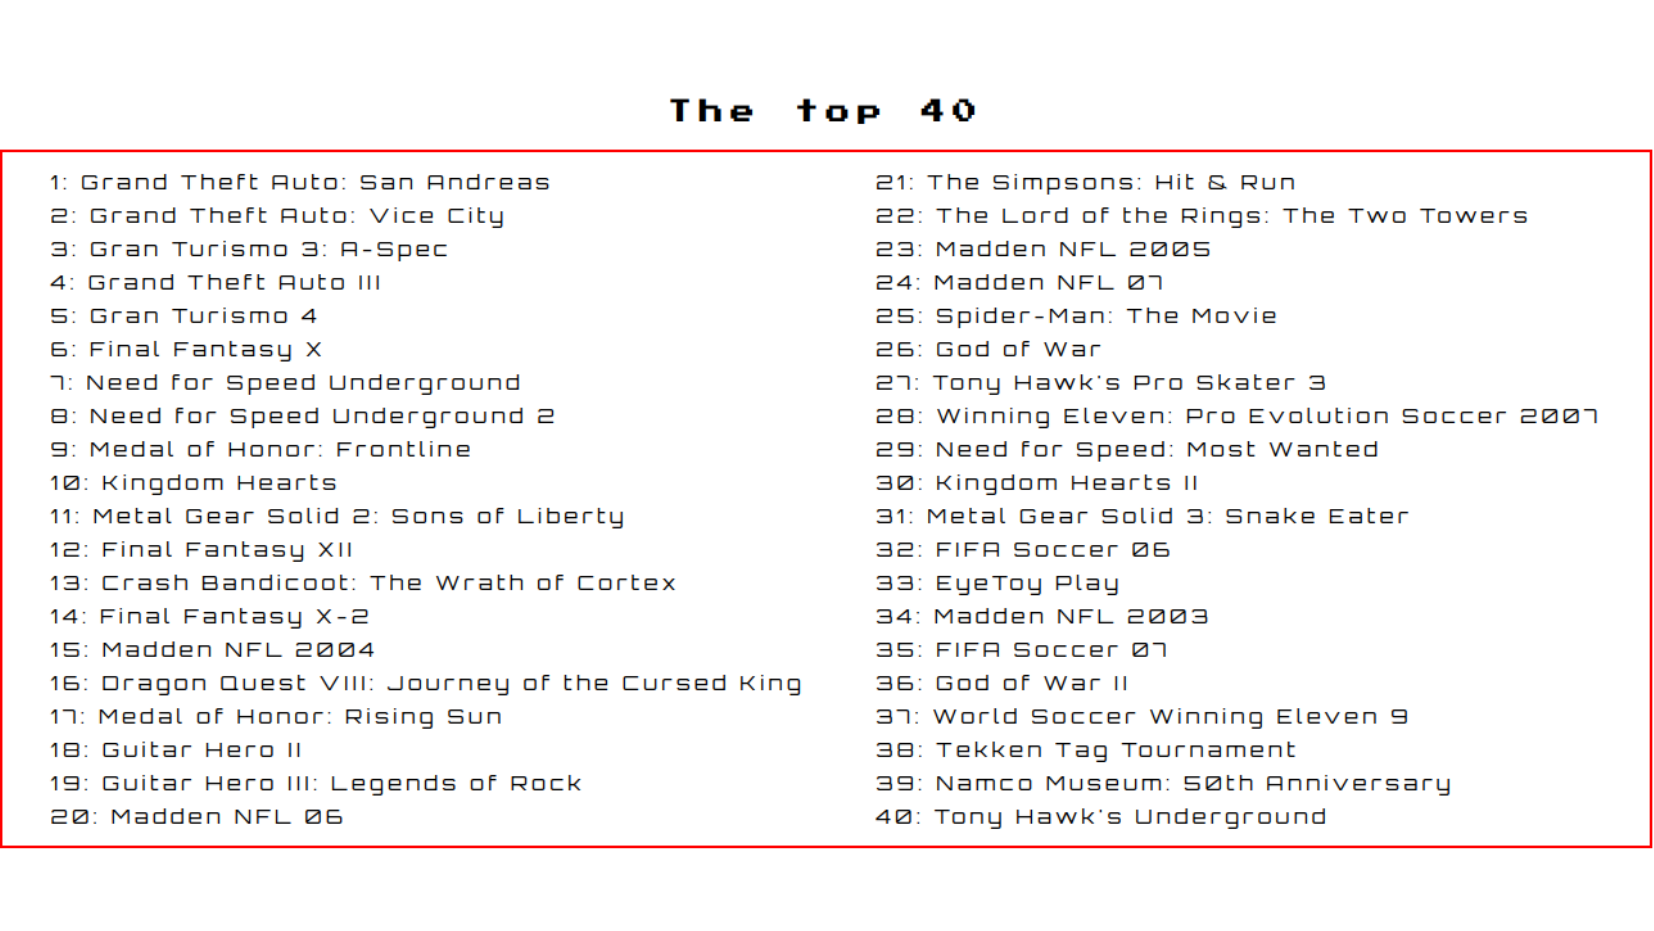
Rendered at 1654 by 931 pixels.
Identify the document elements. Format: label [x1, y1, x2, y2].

picture [0, 65, 1654, 865]
